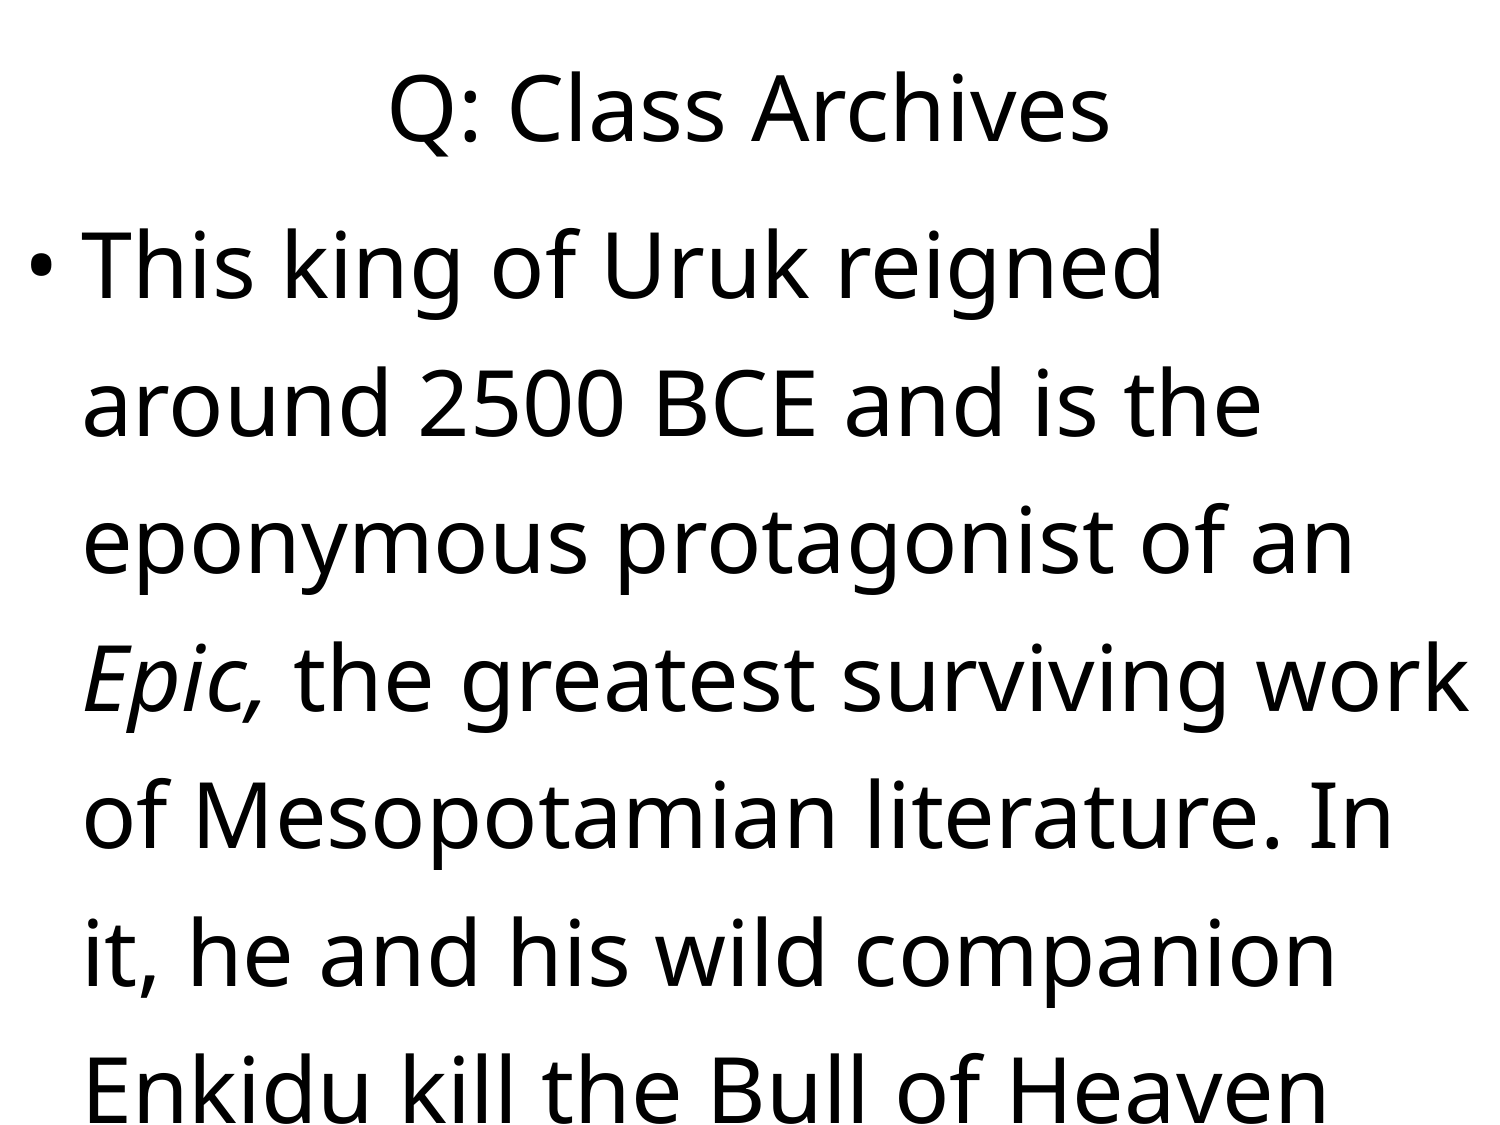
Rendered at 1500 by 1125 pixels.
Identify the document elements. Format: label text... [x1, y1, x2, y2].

list This king of Uruk reigned around 2500 BCE and is the eponymous protagonist of an Epic, the greatest surviving work of Mesopotamian literature. In it, he and his wild companion Enkidu kill the Bull of Heaven sent by Ishtar. Sadly, Enkidu dies. [24, 188, 1476, 1125]
title Q: Class Archives [24, 12, 1476, 188]
